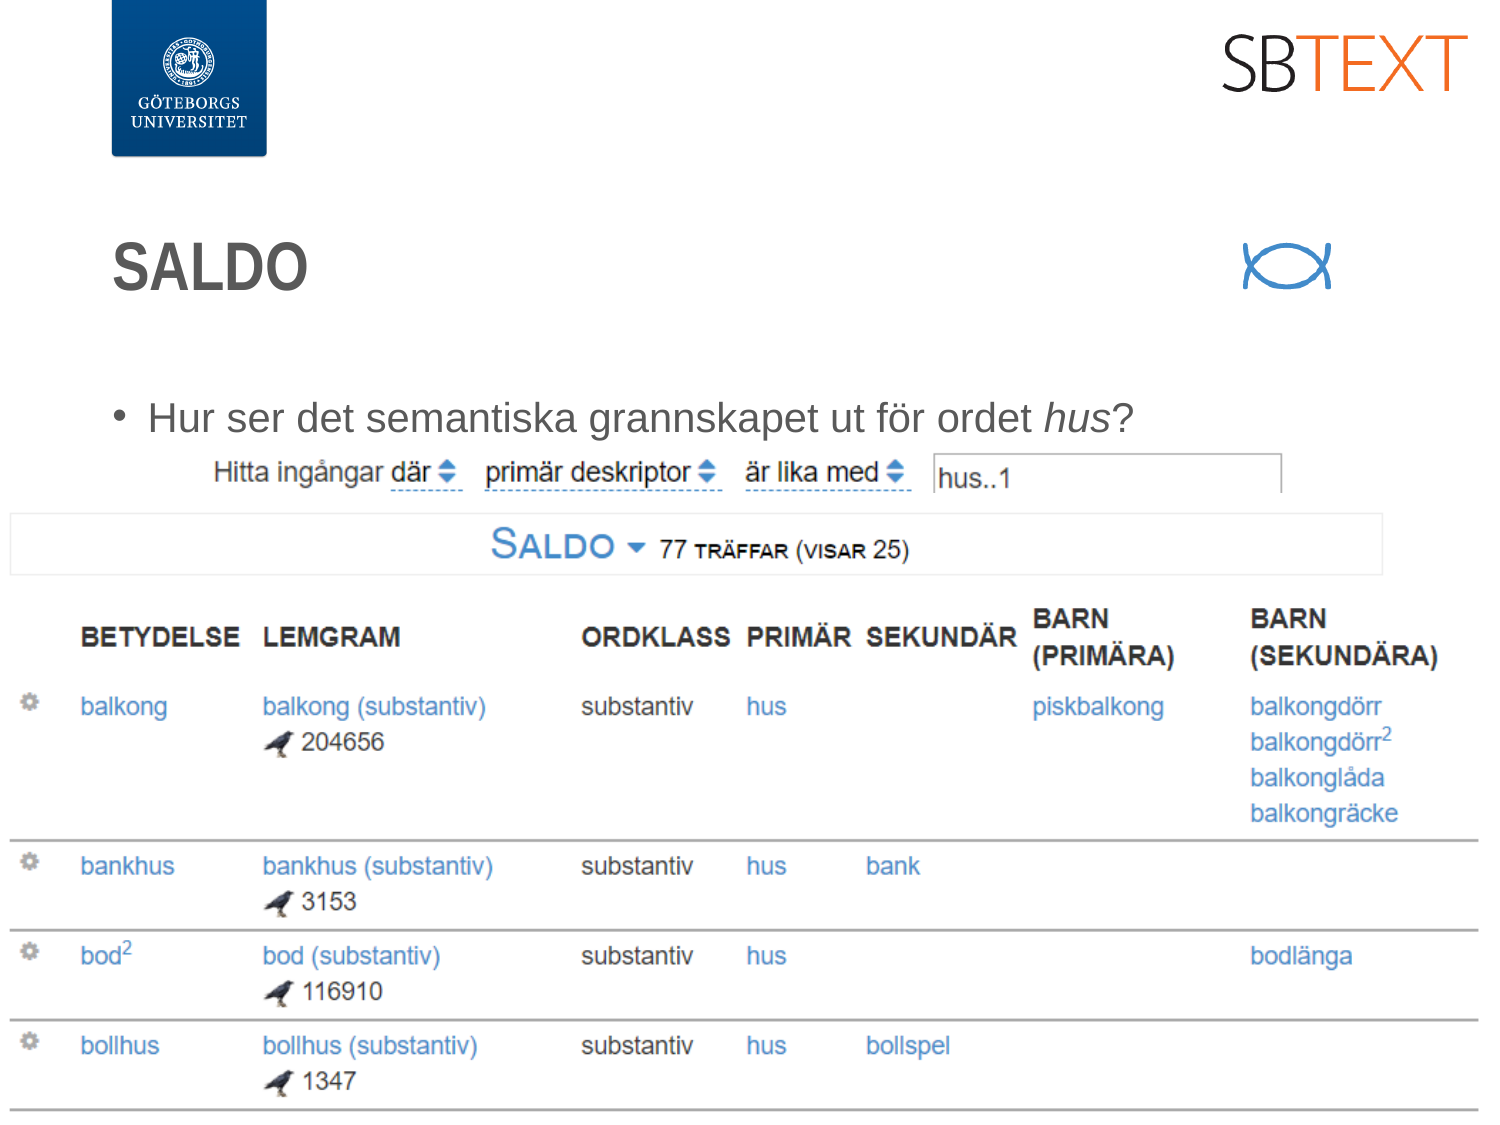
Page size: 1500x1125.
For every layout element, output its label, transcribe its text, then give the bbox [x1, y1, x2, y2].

picture [1205, 19, 1476, 110]
picture [110, 0, 268, 159]
list Hur ser det semantiska grannskapet ut för ordet hus? [112, 385, 1341, 493]
picture [1237, 239, 1341, 297]
title SALDO [112, 231, 1412, 362]
picture [0, 444, 1500, 1120]
